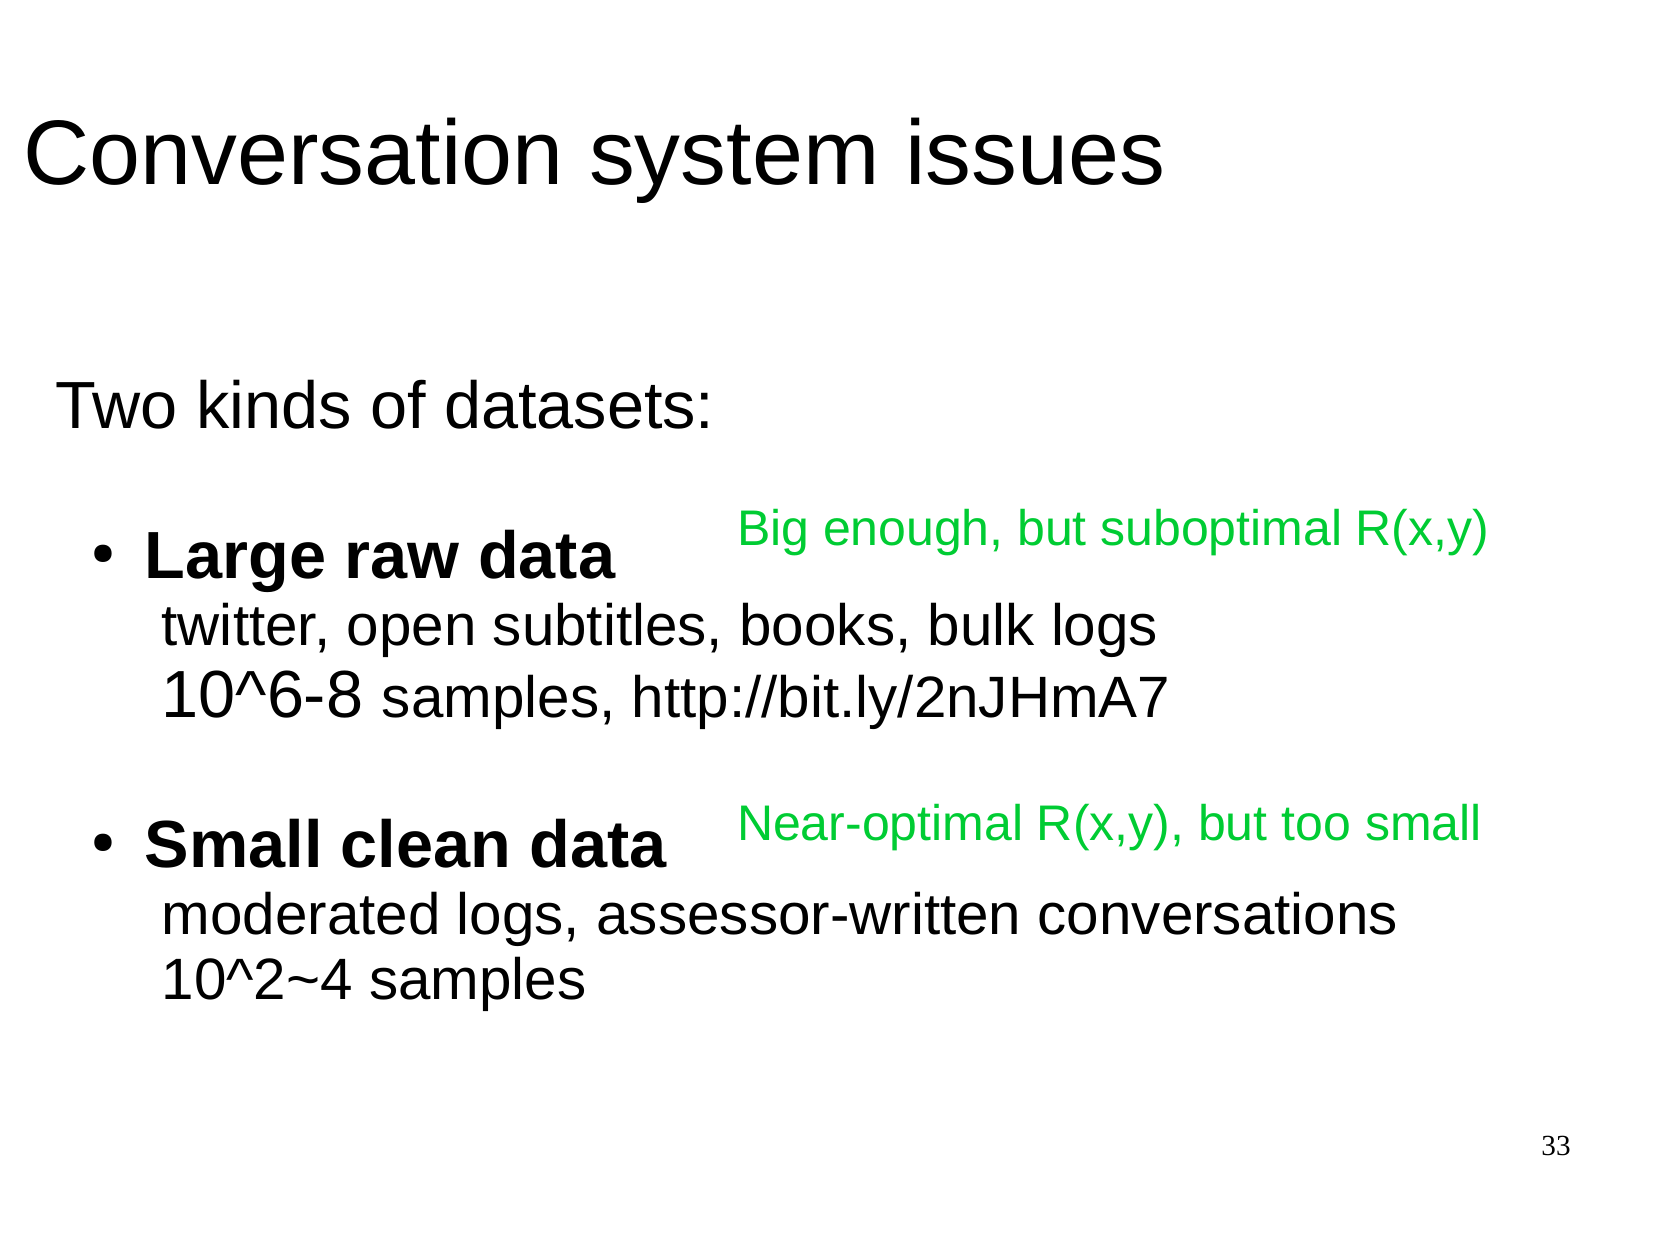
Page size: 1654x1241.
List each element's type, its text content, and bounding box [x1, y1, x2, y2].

text_box Big enough, but suboptimal R(x,y) [722, 492, 1505, 565]
title Conversation system issues [23, 49, 1512, 257]
text_box Near-optimal R(x,y), but too small [722, 788, 1497, 860]
text_box Two kinds of datasets: Large raw data twitter, open subtitles, books, bulk logs 10^6-8 samples, http://bit.ly/2nJHmA7 Small clean data moderated logs, assessor-written conversations 10^2~4 samples [40, 286, 1607, 1166]
